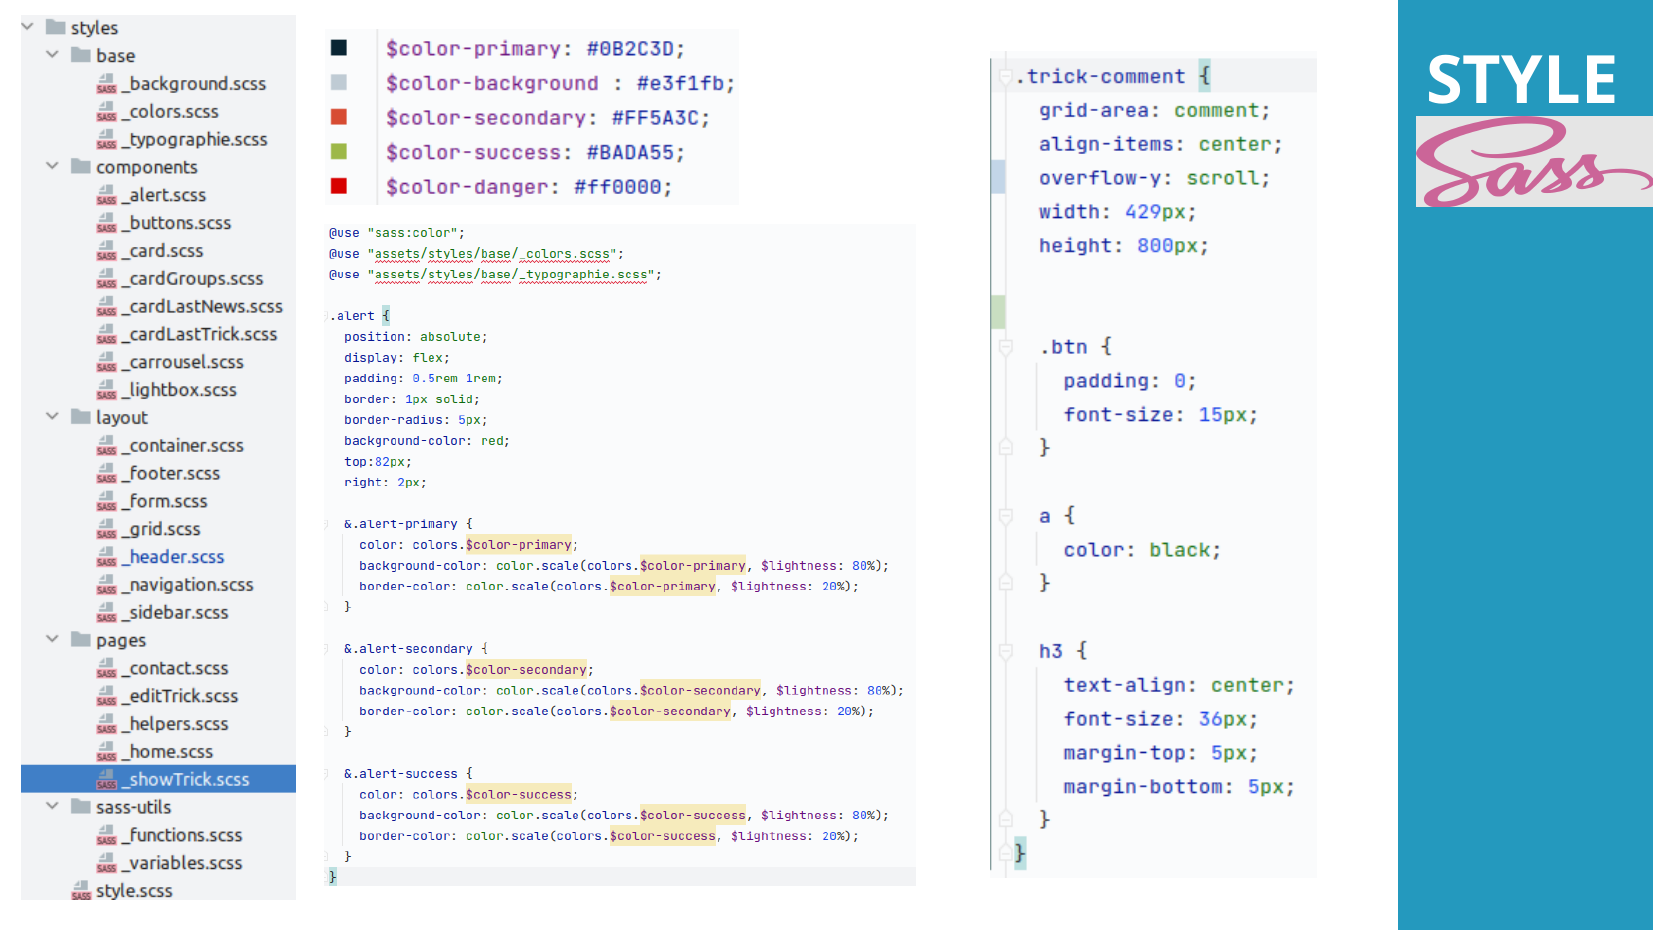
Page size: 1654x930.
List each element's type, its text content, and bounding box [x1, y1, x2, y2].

title STYLE [1381, 89, 1641, 117]
picture [1416, 116, 1653, 207]
picture [990, 51, 1318, 878]
picture [324, 224, 916, 886]
picture [21, 15, 296, 900]
picture [325, 29, 739, 205]
